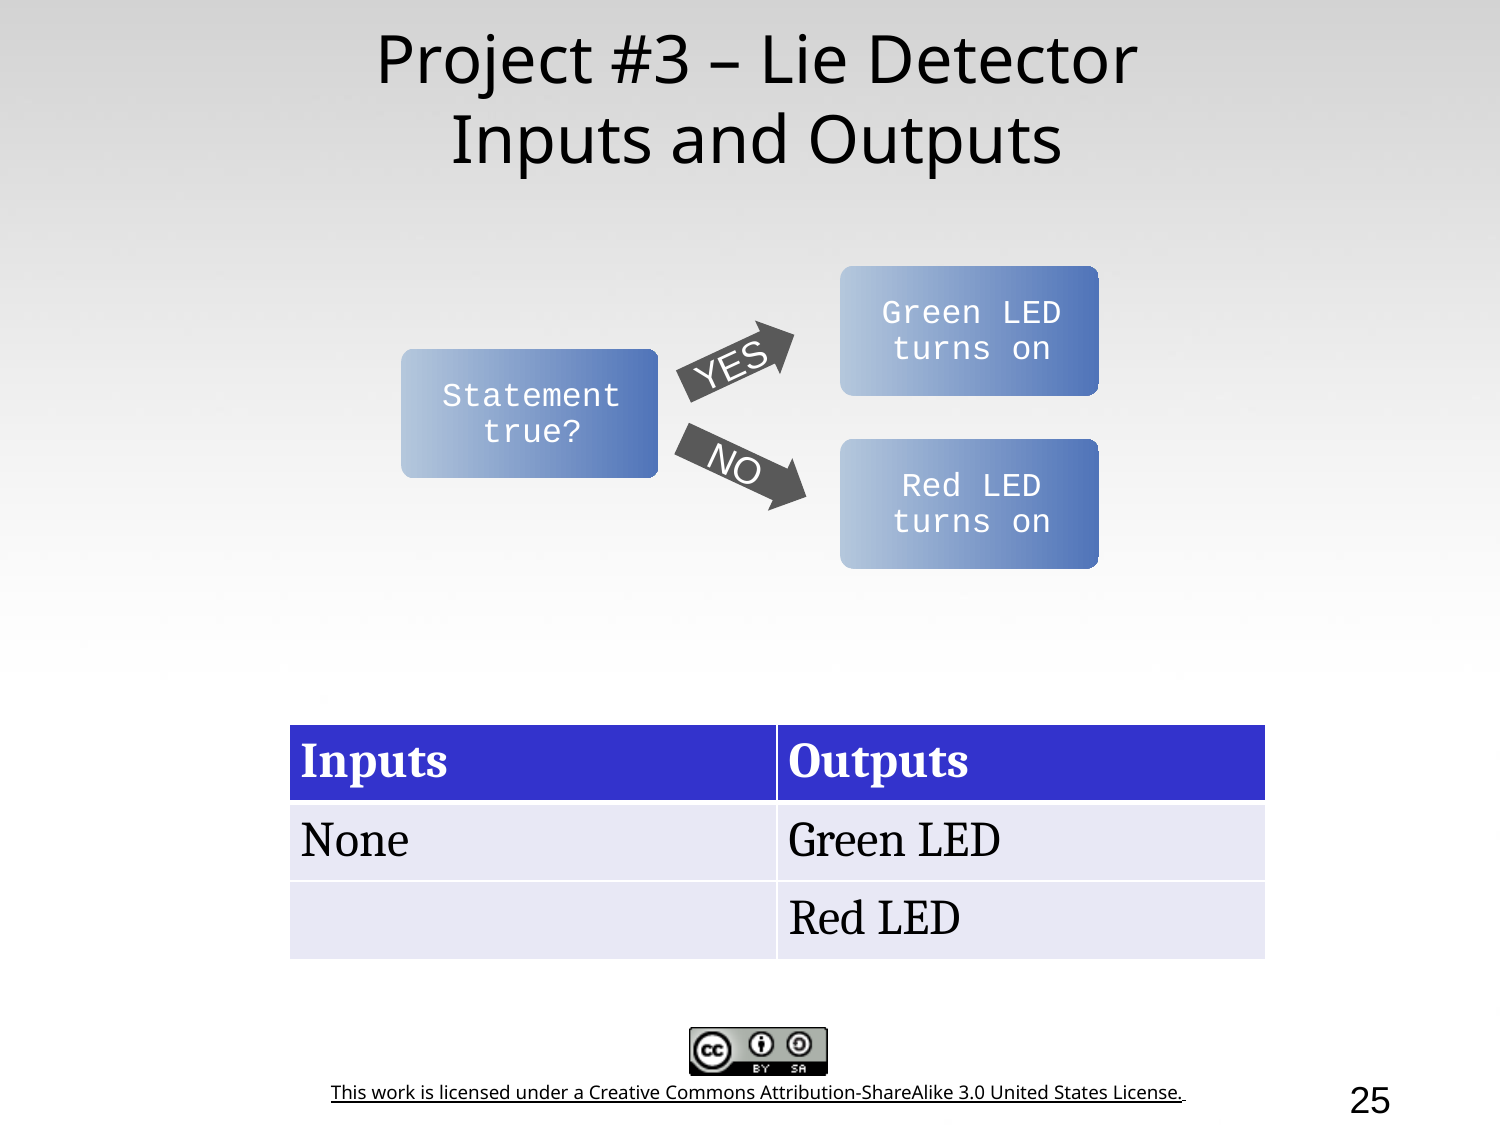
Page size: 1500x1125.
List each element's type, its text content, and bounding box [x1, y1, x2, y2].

title Project #3 – Lie Detector Inputs and Outputs [75, 2, 1441, 190]
text_box Statement true? [401, 348, 659, 479]
text_box NO [674, 422, 807, 511]
picture [0, 0, 1500, 1125]
table_cell [290, 882, 776, 959]
table_cell Red LED [778, 882, 1265, 959]
table_header Outputs [778, 725, 1265, 800]
table_cell None [290, 805, 776, 880]
text_box Green LED turns on [840, 265, 1099, 396]
text_box Red LED turns on [840, 438, 1099, 569]
table_header Inputs [290, 725, 776, 800]
text_box YES [675, 320, 795, 403]
table_cell Green LED [778, 805, 1265, 880]
